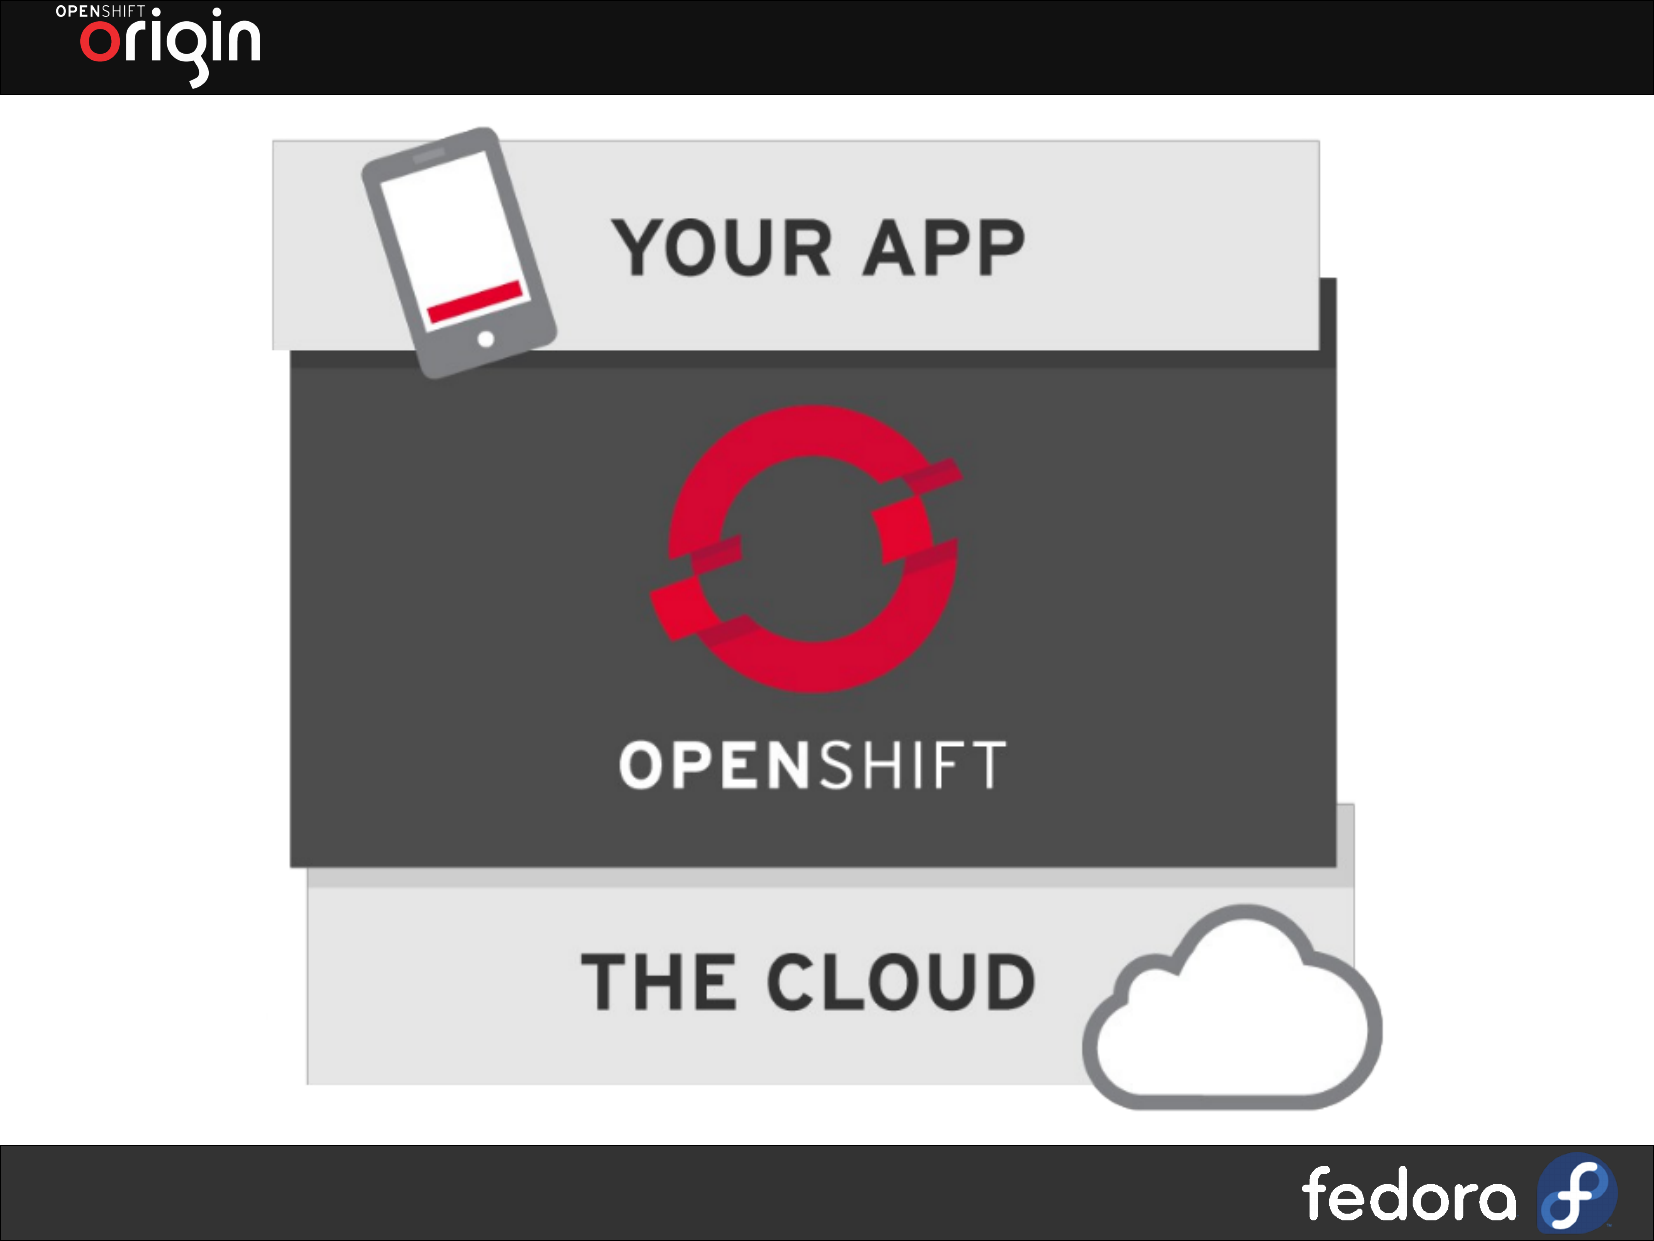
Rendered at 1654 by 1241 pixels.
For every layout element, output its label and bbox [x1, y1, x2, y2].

picture [56, 5, 260, 89]
picture [262, 118, 1392, 1123]
picture [1299, 1151, 1619, 1235]
